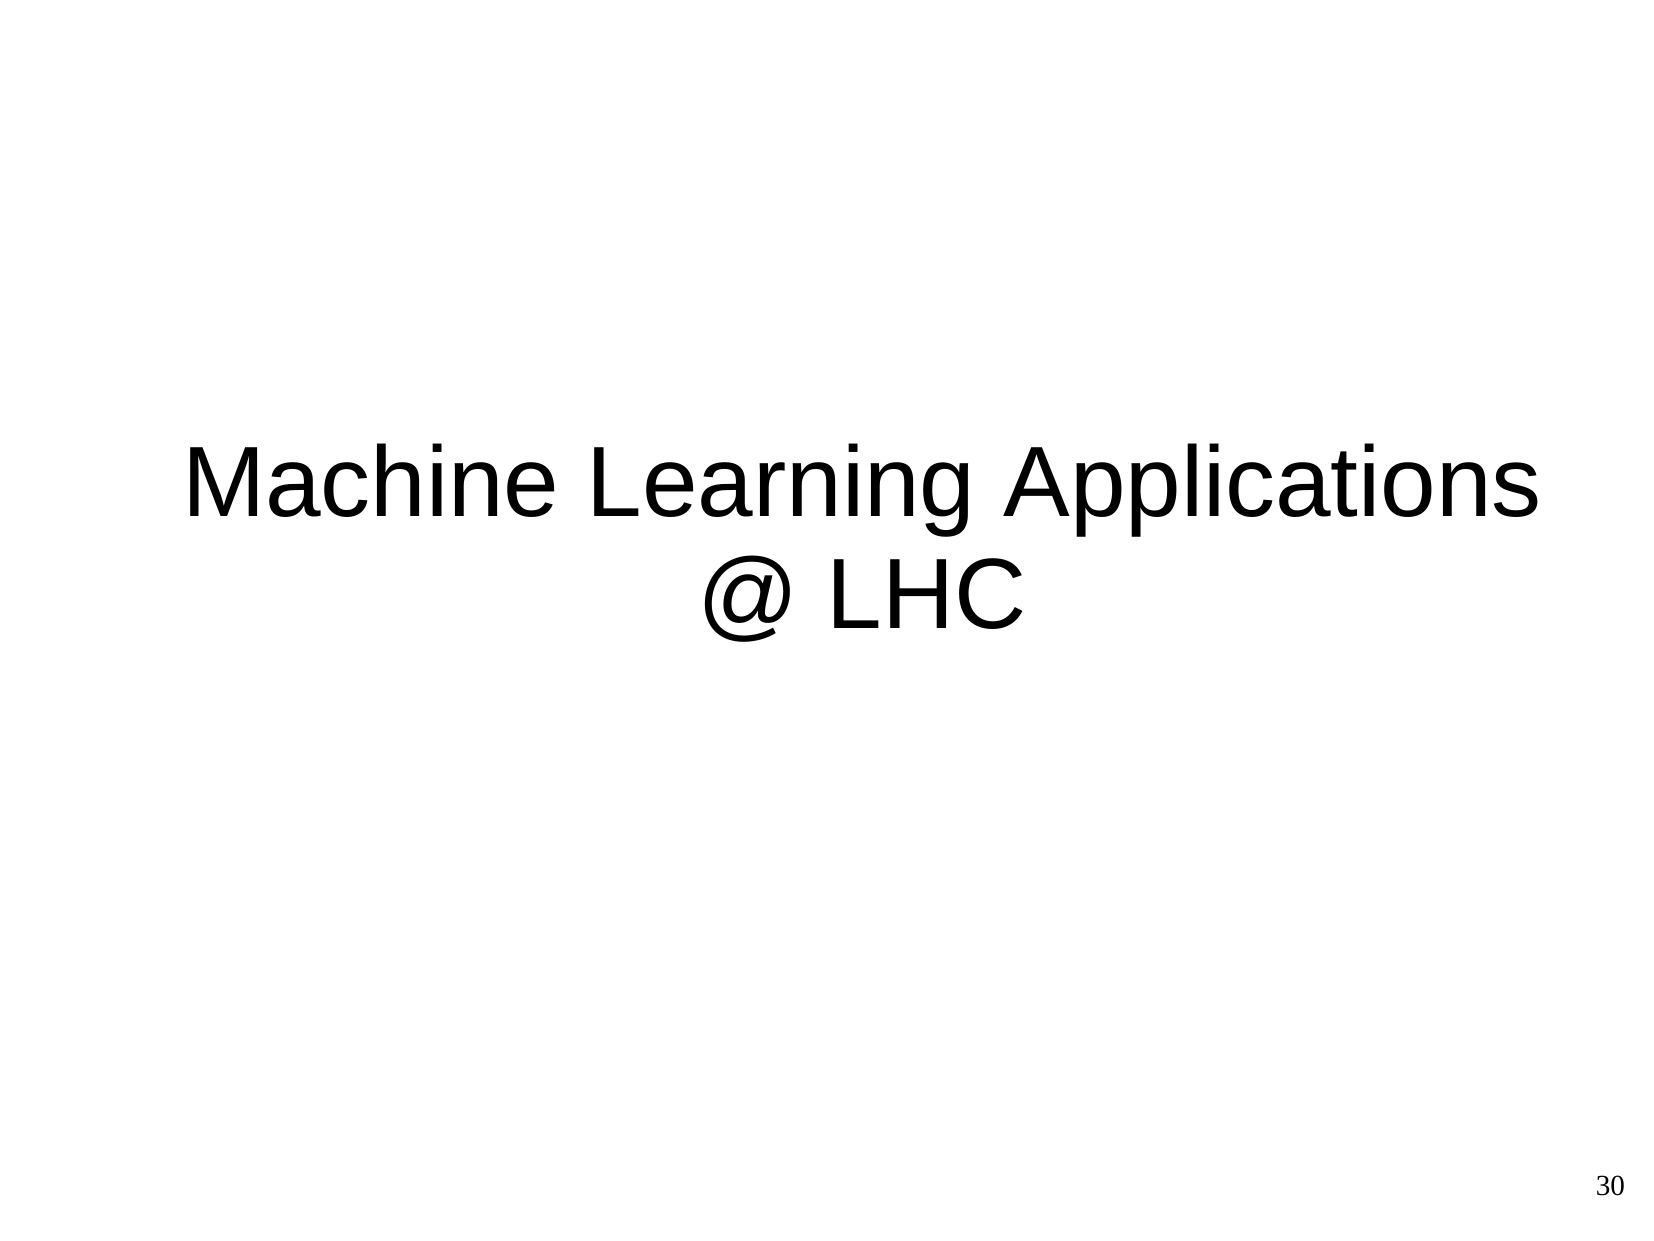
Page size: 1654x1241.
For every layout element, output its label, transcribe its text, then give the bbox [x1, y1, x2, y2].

list Machine Learning Applications @ LHC [82, 426, 1571, 733]
